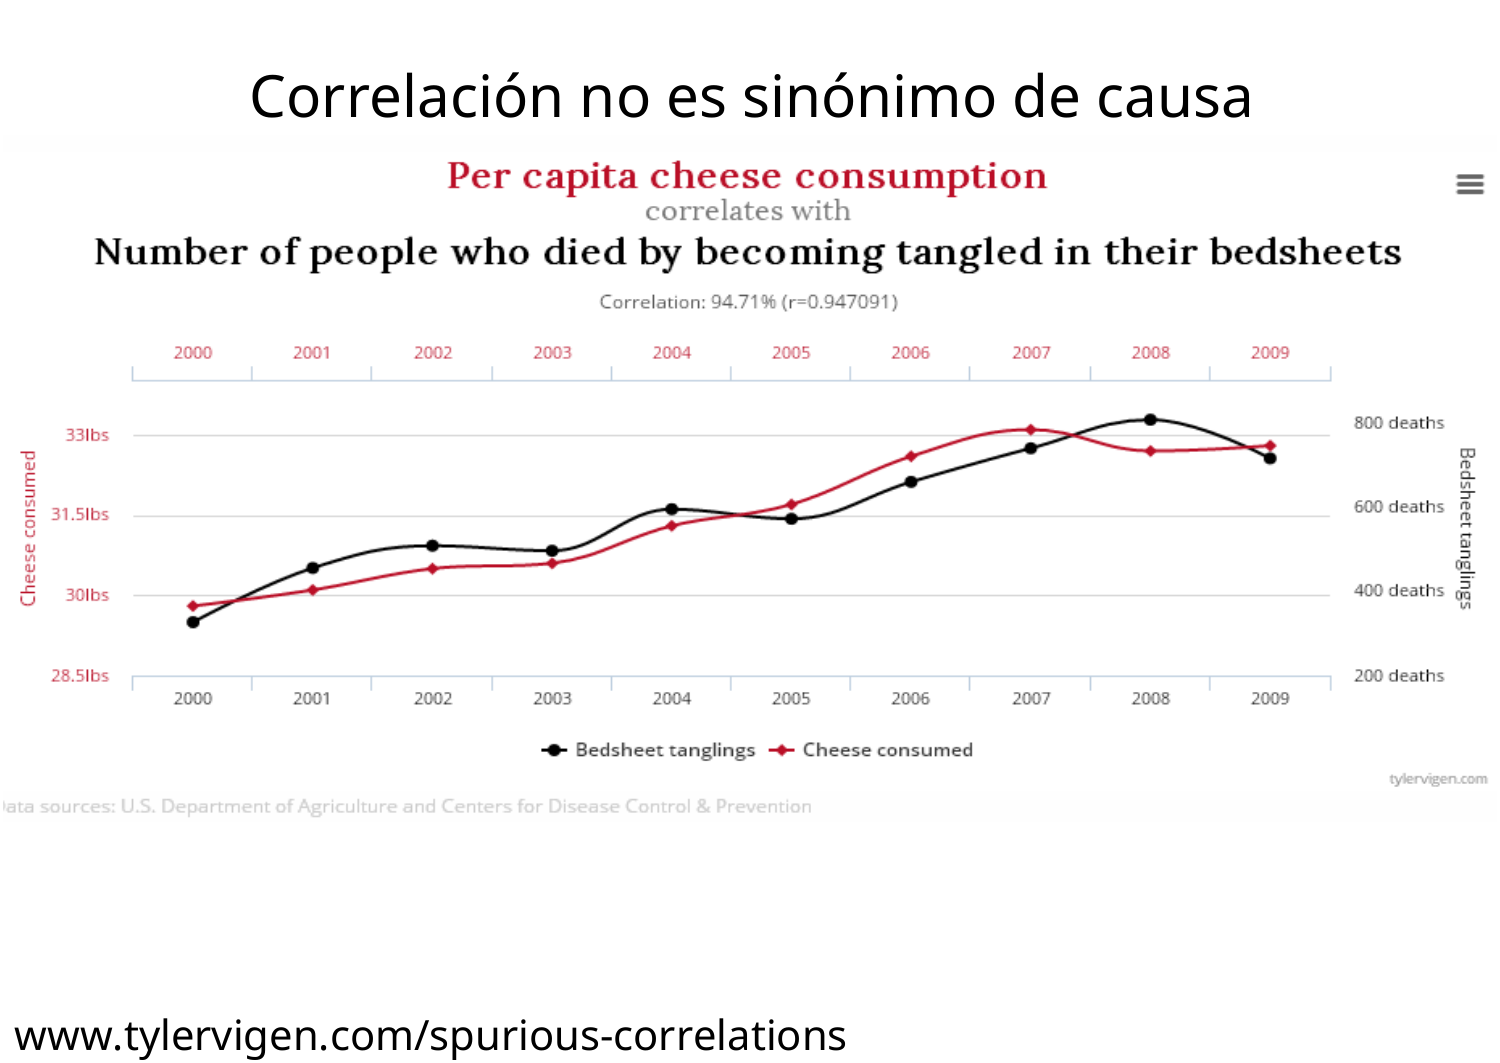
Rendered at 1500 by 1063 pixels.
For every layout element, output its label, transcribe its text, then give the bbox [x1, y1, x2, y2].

text_box www.tylervigen.com/spurious-correlations [0, 1000, 1126, 1063]
picture [3, 135, 1497, 822]
text_box Correlación no es sinónimo de causa [235, 51, 1269, 135]
